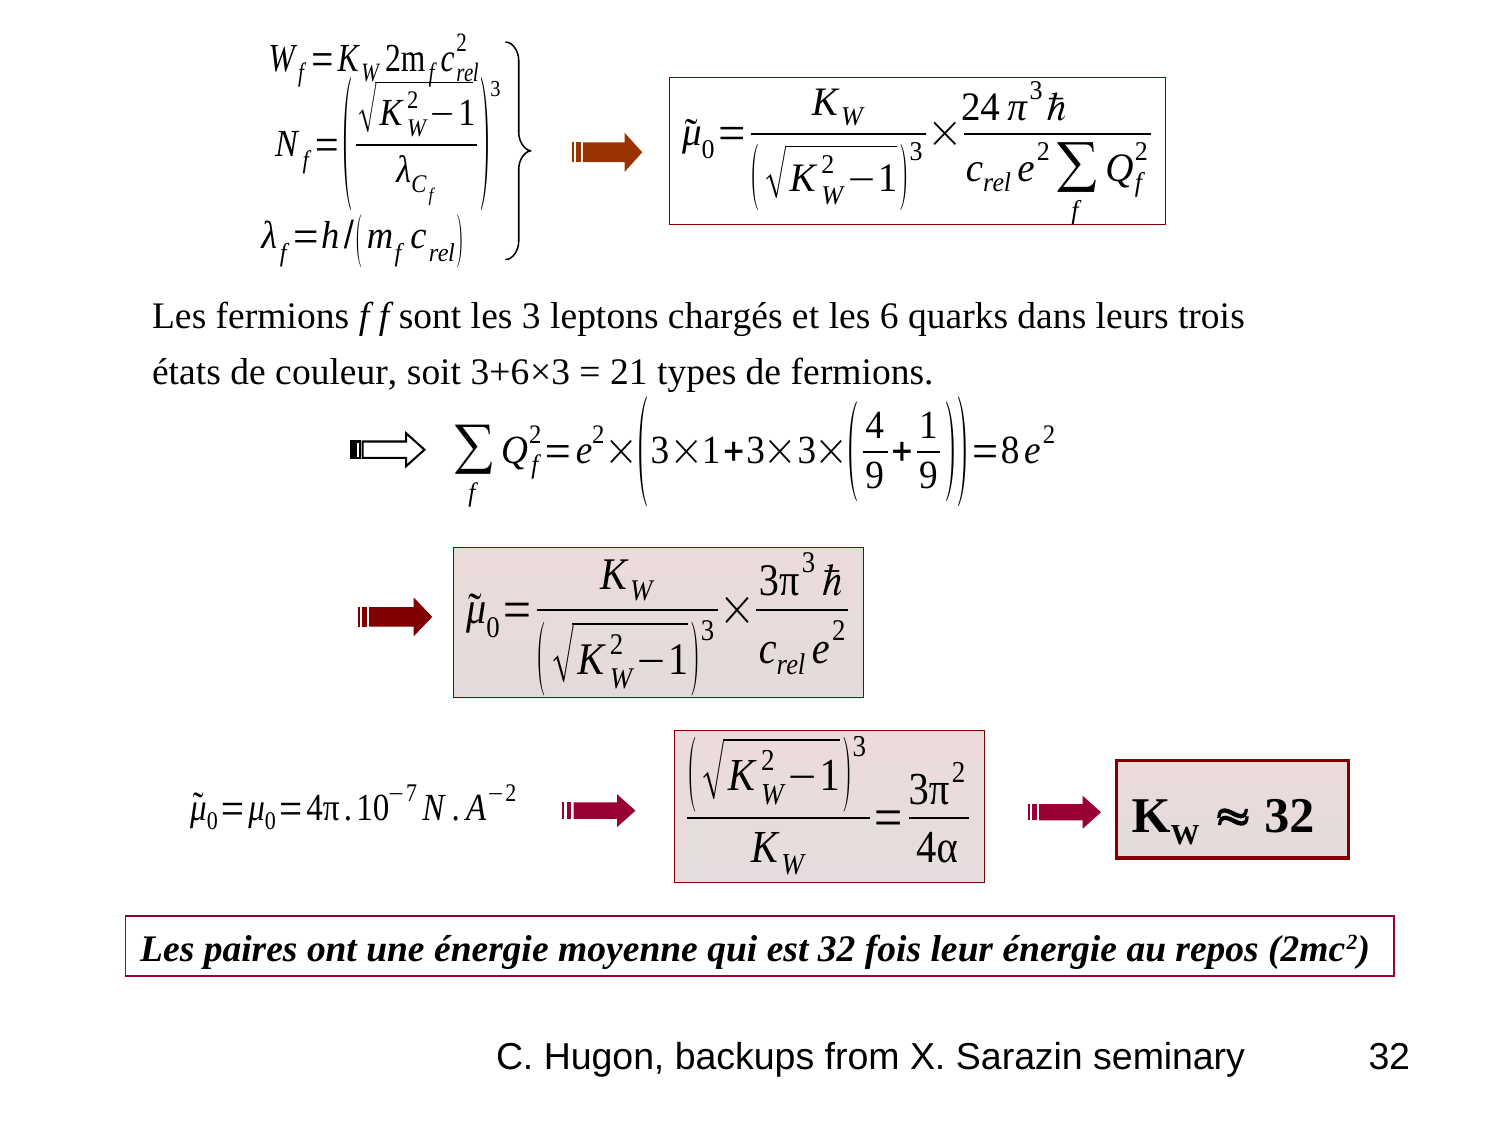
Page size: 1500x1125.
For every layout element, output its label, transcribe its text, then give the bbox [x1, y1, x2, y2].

chart [249, 29, 513, 270]
text_box [362, 607, 367, 627]
chart [453, 547, 863, 698]
text_box [576, 142, 581, 162]
text_box [582, 132, 643, 172]
text_box [1039, 795, 1102, 829]
chart [442, 392, 1068, 509]
text_box [573, 794, 636, 828]
text_box [567, 802, 571, 819]
chart [179, 779, 528, 836]
chart [669, 77, 1166, 224]
text_box Les paires ont une énergie moyenne qui est 32 fois leur énergie au repos (2mc2) [125, 915, 1394, 977]
text_box Les fermions f f sont les 3 leptons chargés et les 6 quarks dans leurs trois états de couleur, soit 3+6×3 = 21 types de fermions. [137, 271, 1325, 400]
text_box [1032, 804, 1037, 820]
chart [674, 730, 984, 882]
text_box KW  32 [1116, 760, 1349, 859]
text_box [369, 597, 433, 637]
